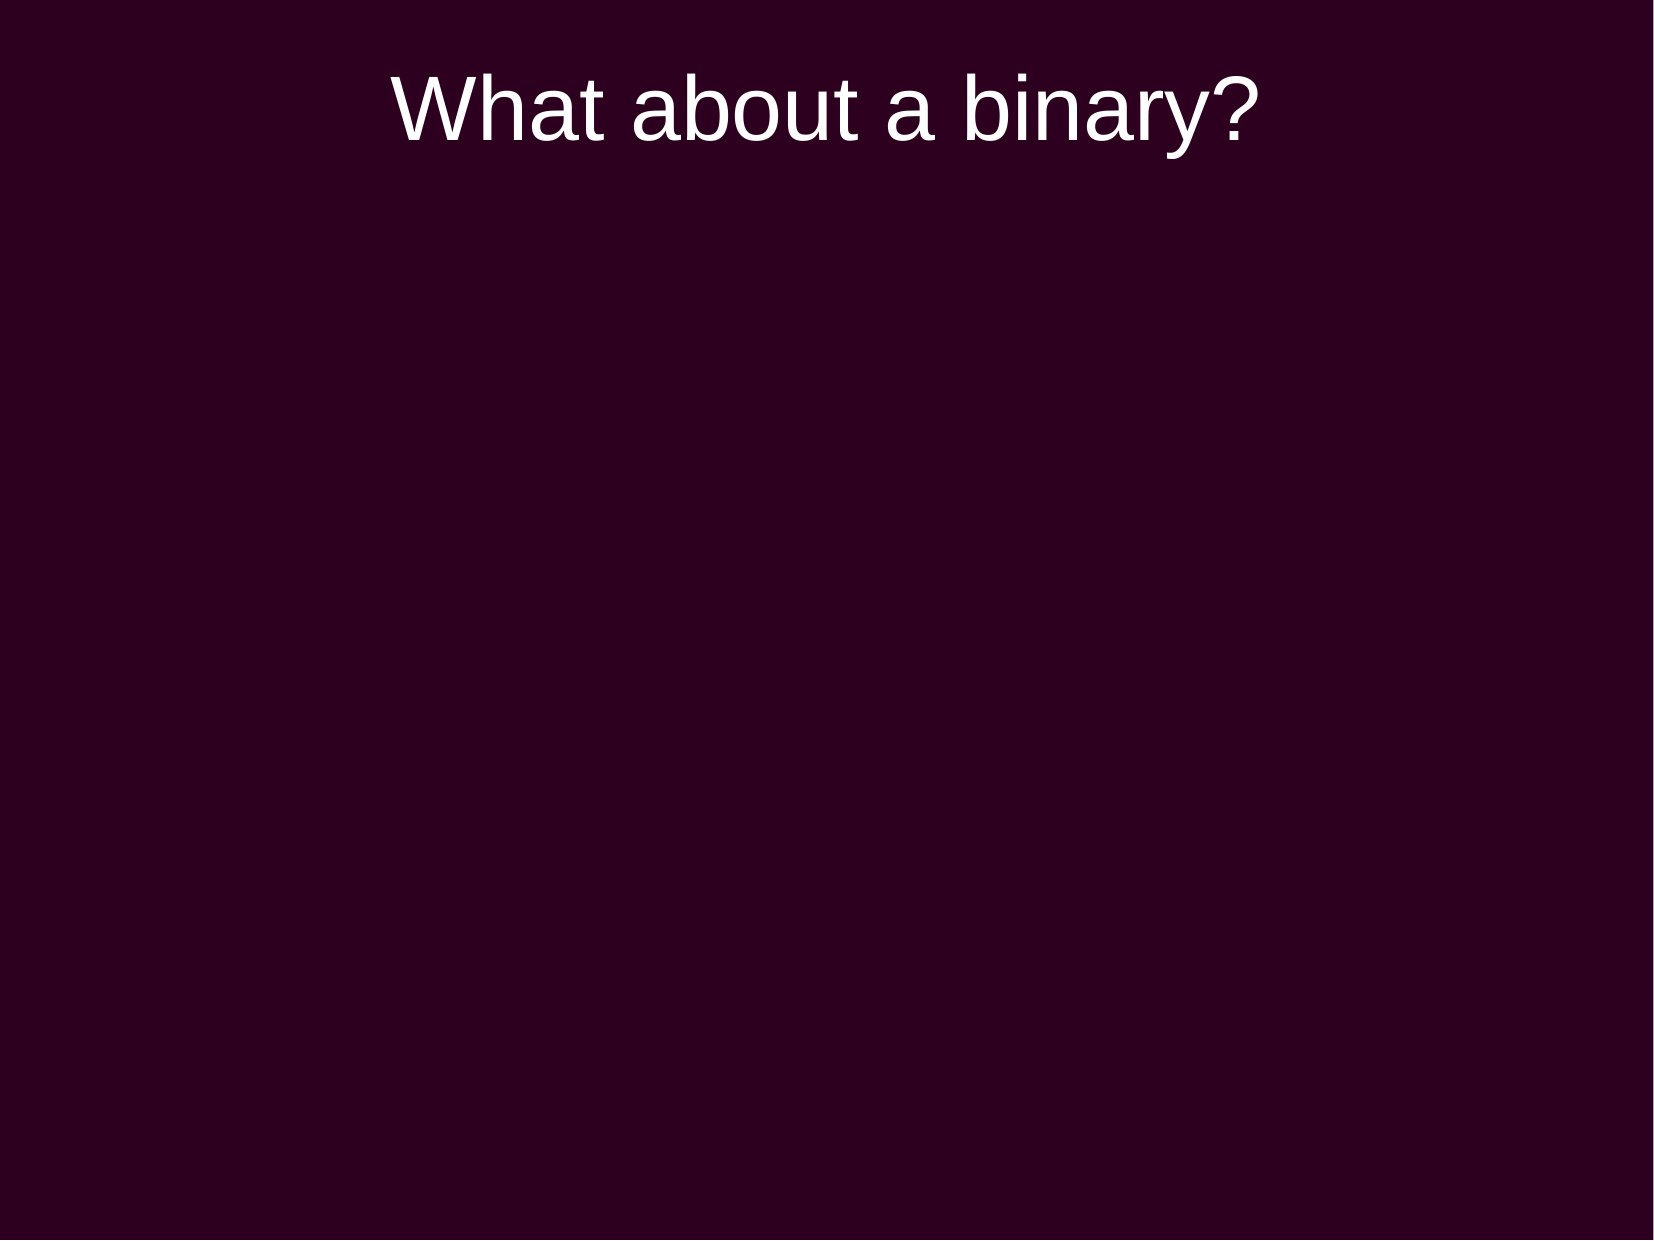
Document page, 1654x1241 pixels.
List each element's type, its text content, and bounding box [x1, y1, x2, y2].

title What about a binary? [82, 5, 1571, 213]
